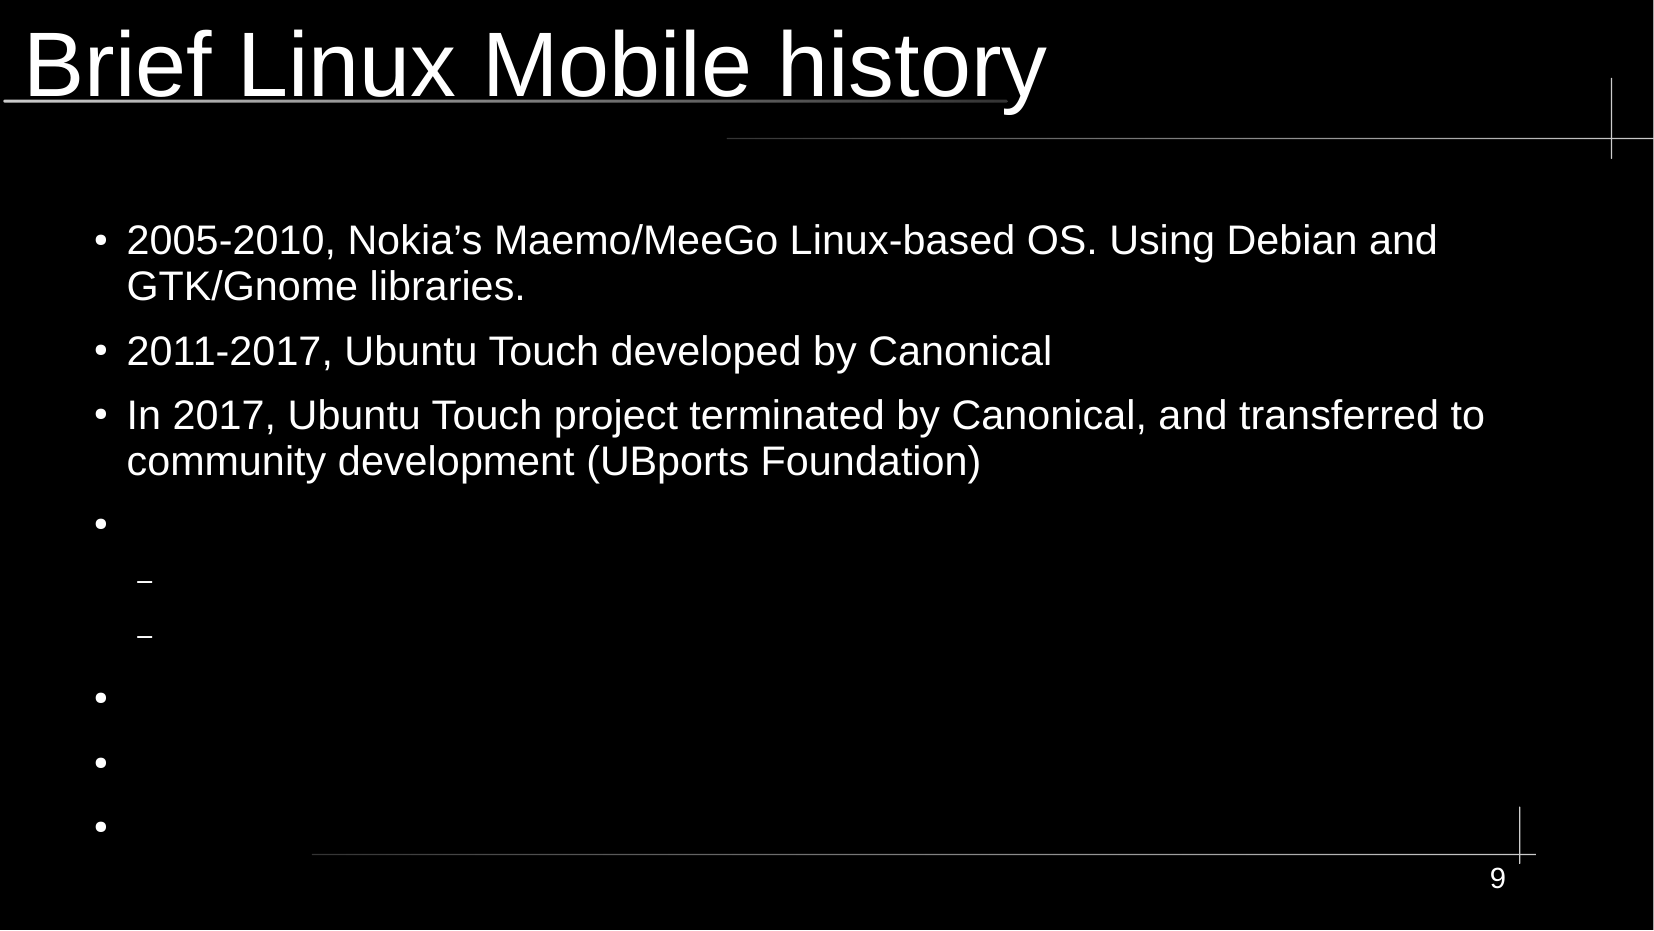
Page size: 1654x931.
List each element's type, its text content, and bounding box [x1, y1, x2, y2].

title Brief Linux Mobile history [23, 11, 1589, 119]
list 2005-2010, Nokia’s Maemo/MeeGo Linux-based OS. Using Debian and GTK/Gnome libraries. 2011-2017, Ubuntu Touch developed by Canonical In 2017, Ubuntu Touch project terminated by Canonical, and transferred to community development (UBports Foundation) 2013, initial release of Jolla’s Sailfish OS Linux-based with closed-source UI Jolla Community Phone requires subscription for updates after 1st year 2017, Purism starts crowdfunding for Librem 5 smartphone 2020, Pine64 PinePhone (2020) and PinePhone Pro (2022) 2024, FuriLabs launch the FLX1 running FuriOS (Droidian fork) [82, 217, 1571, 863]
